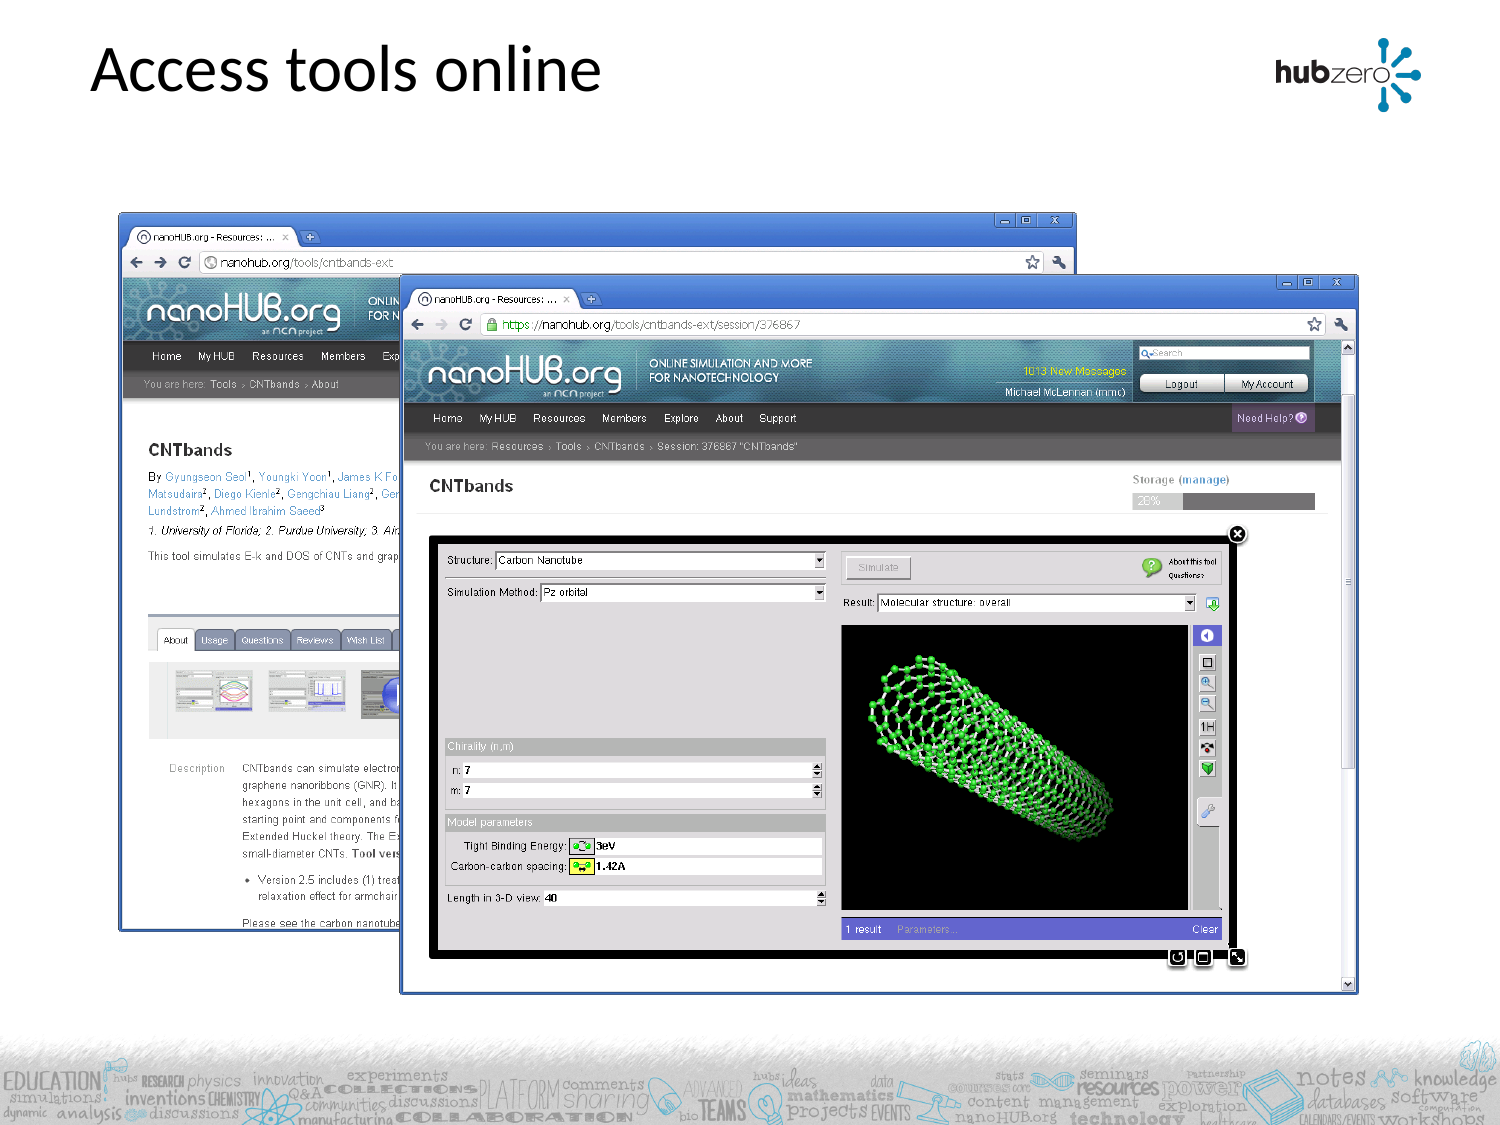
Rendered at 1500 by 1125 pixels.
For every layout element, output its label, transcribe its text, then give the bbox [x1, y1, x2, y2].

picture [1272, 35, 1424, 115]
picture [118, 212, 1359, 995]
title Access tools online [75, 12, 1249, 118]
picture [0, 1034, 1500, 1125]
